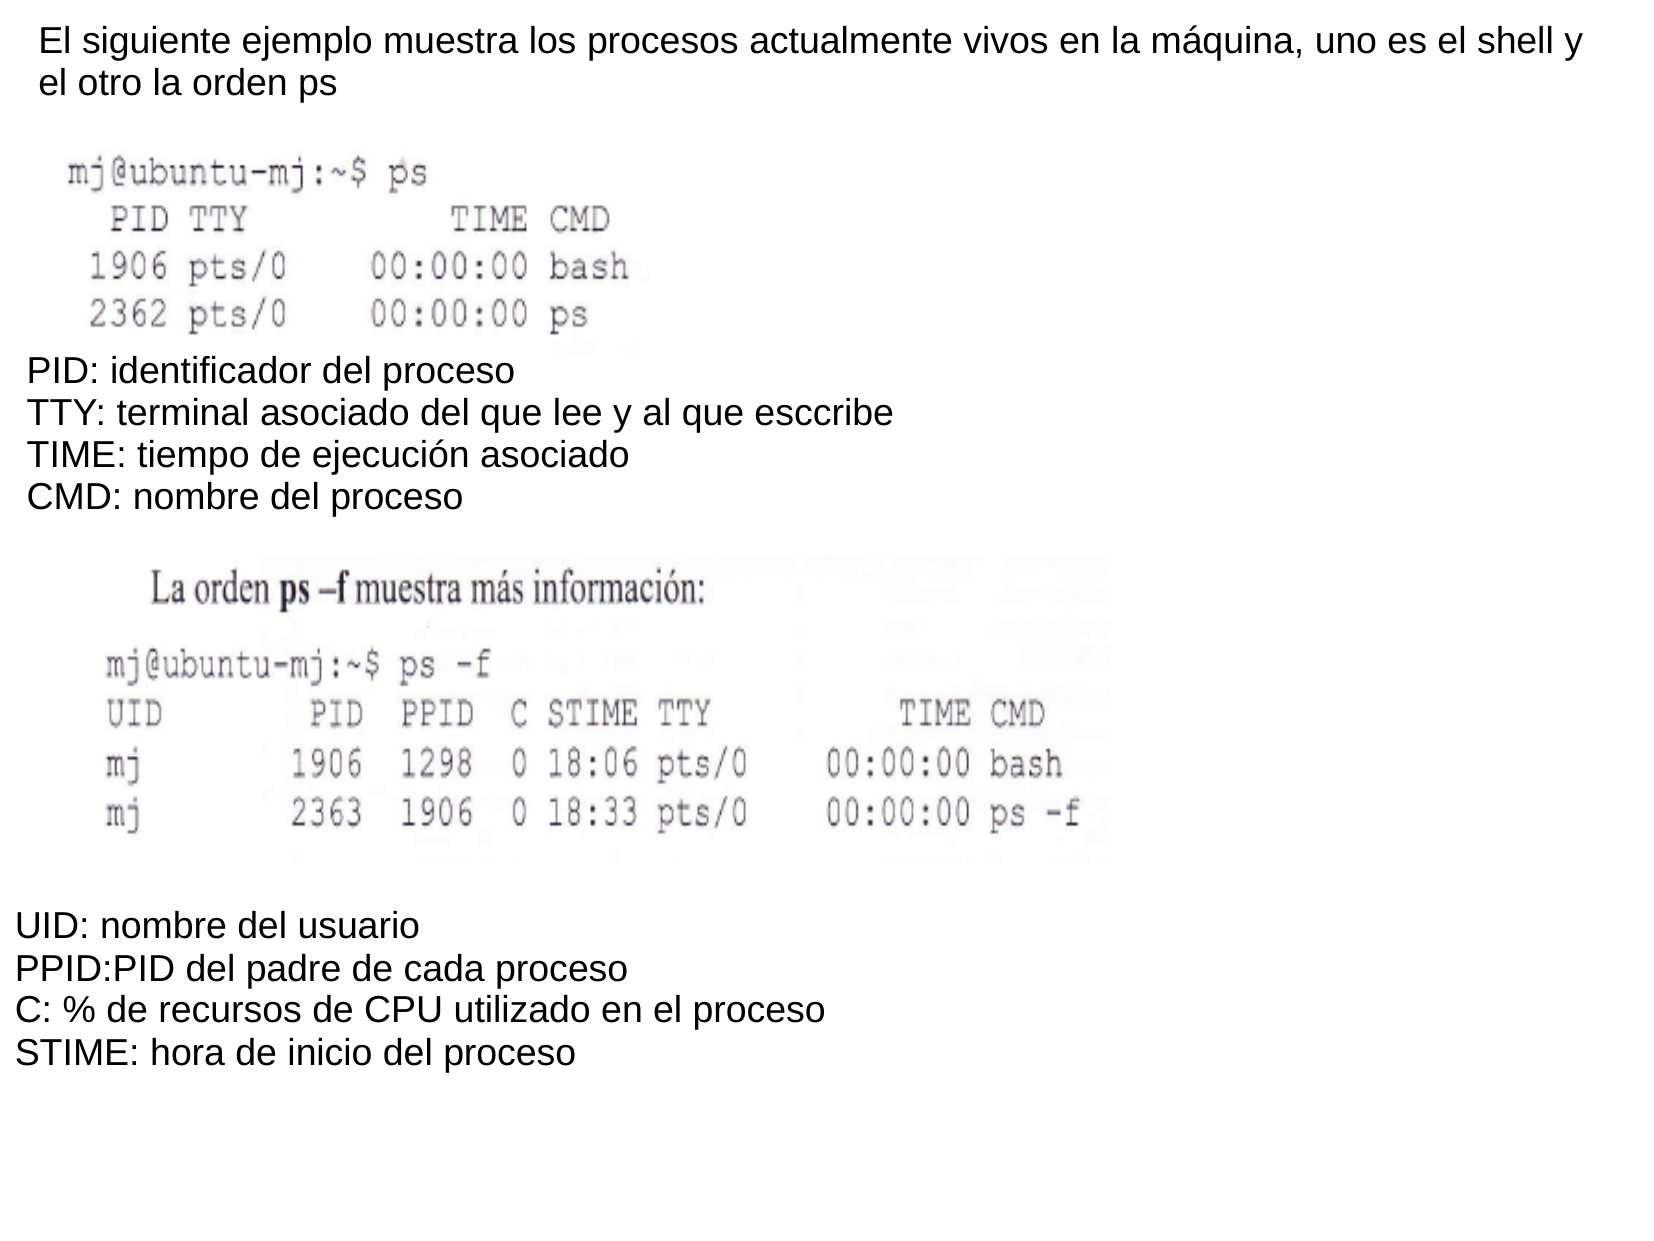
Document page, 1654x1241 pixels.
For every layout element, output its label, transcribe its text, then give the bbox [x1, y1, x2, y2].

picture [35, 141, 650, 342]
text_box El siguiente ejemplo muestra los procesos actualmente vivos en la máquina, uno es el shell y el otro la orden ps [23, 11, 1619, 111]
text_box UID: nombre del usuario PPID:PID del padre de cada proceso C: % de recursos de CPU utilizado en el proceso STIME: hora de inicio del proceso [0, 897, 1619, 1081]
picture [60, 555, 1111, 863]
text_box PID: identificador del proceso TTY: terminal asociado del que lee y al que esccribe TIME: tiempo de ejecución asociado CMD: nombre del proceso [11, 342, 1654, 526]
